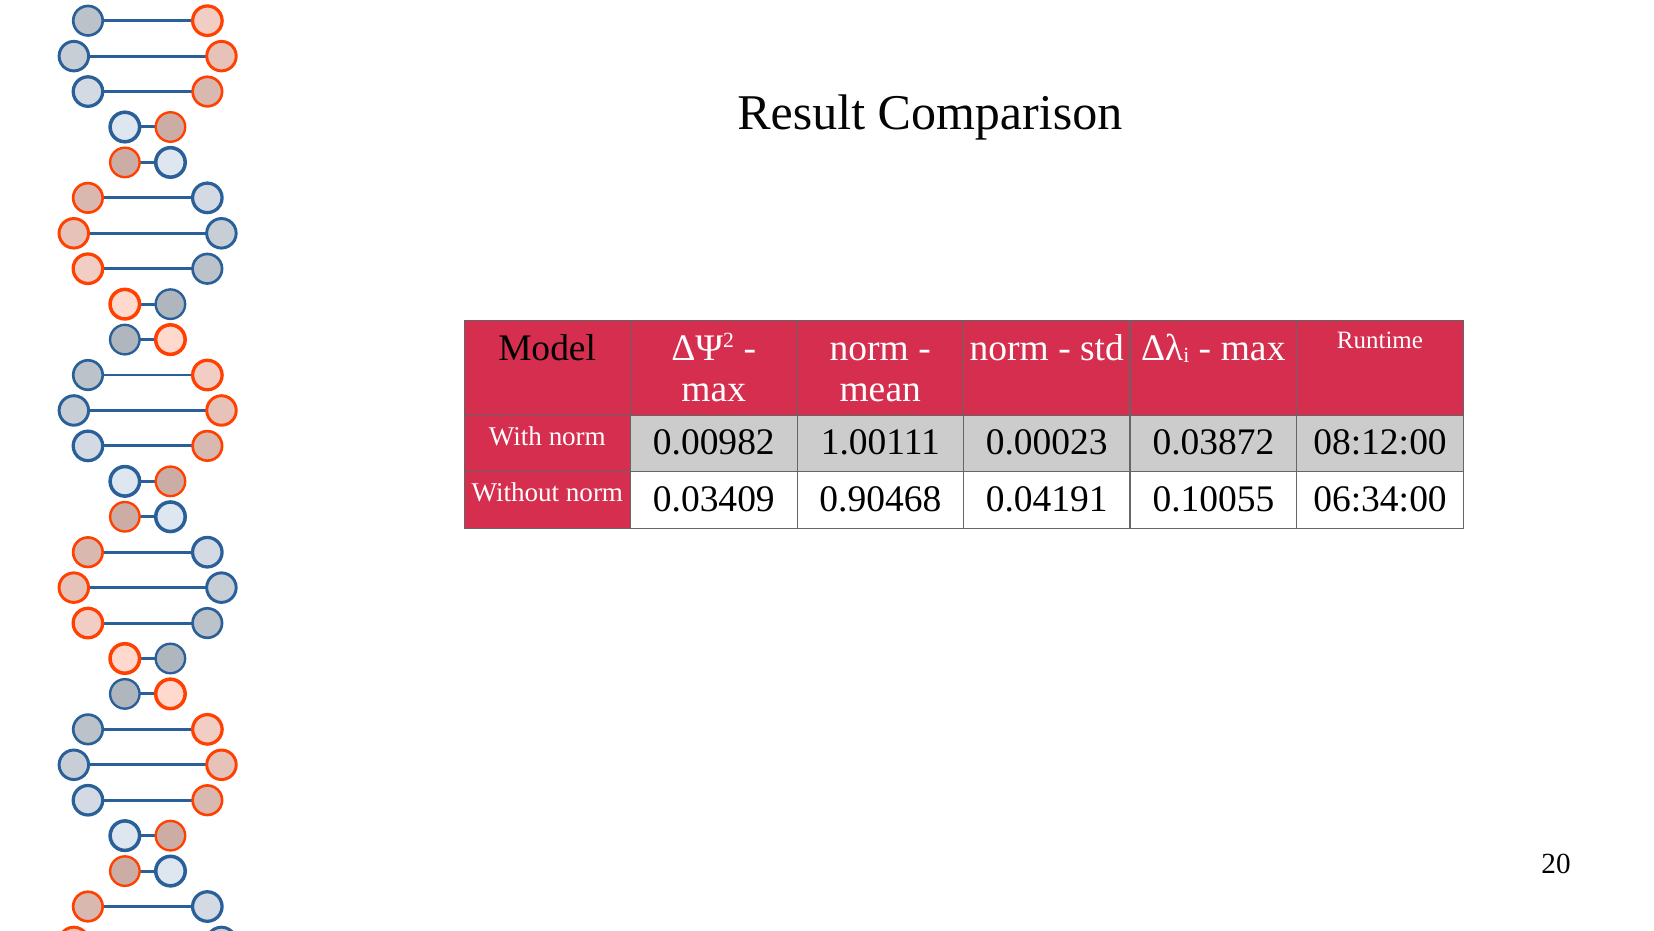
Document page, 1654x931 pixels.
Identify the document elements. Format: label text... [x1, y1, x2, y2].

table_cell Without norm [465, 472, 630, 528]
title Result Comparison [265, 35, 1595, 189]
table_cell 0.90468 [798, 472, 963, 528]
table_cell 08:12:00 [1297, 416, 1463, 471]
table_header Model [465, 321, 630, 415]
table_cell 0.00023 [964, 416, 1129, 471]
table_cell With norm [465, 416, 630, 471]
table_cell 1.00111 [798, 416, 963, 471]
table_header Runtime [1297, 321, 1463, 415]
table_header Δλi - max [1131, 321, 1296, 415]
table_cell 0.03872 [1131, 416, 1296, 471]
table_cell 0.04191 [964, 472, 1129, 528]
table_header ΔΨ2 - max [631, 321, 797, 415]
table_header norm - std [964, 321, 1129, 415]
table_cell 0.00982 [631, 416, 797, 471]
table_cell 0.03409 [631, 472, 797, 528]
table_cell 0.10055 [1131, 472, 1296, 528]
table_cell 06:34:00 [1297, 472, 1463, 528]
table_header norm - mean [798, 321, 963, 415]
